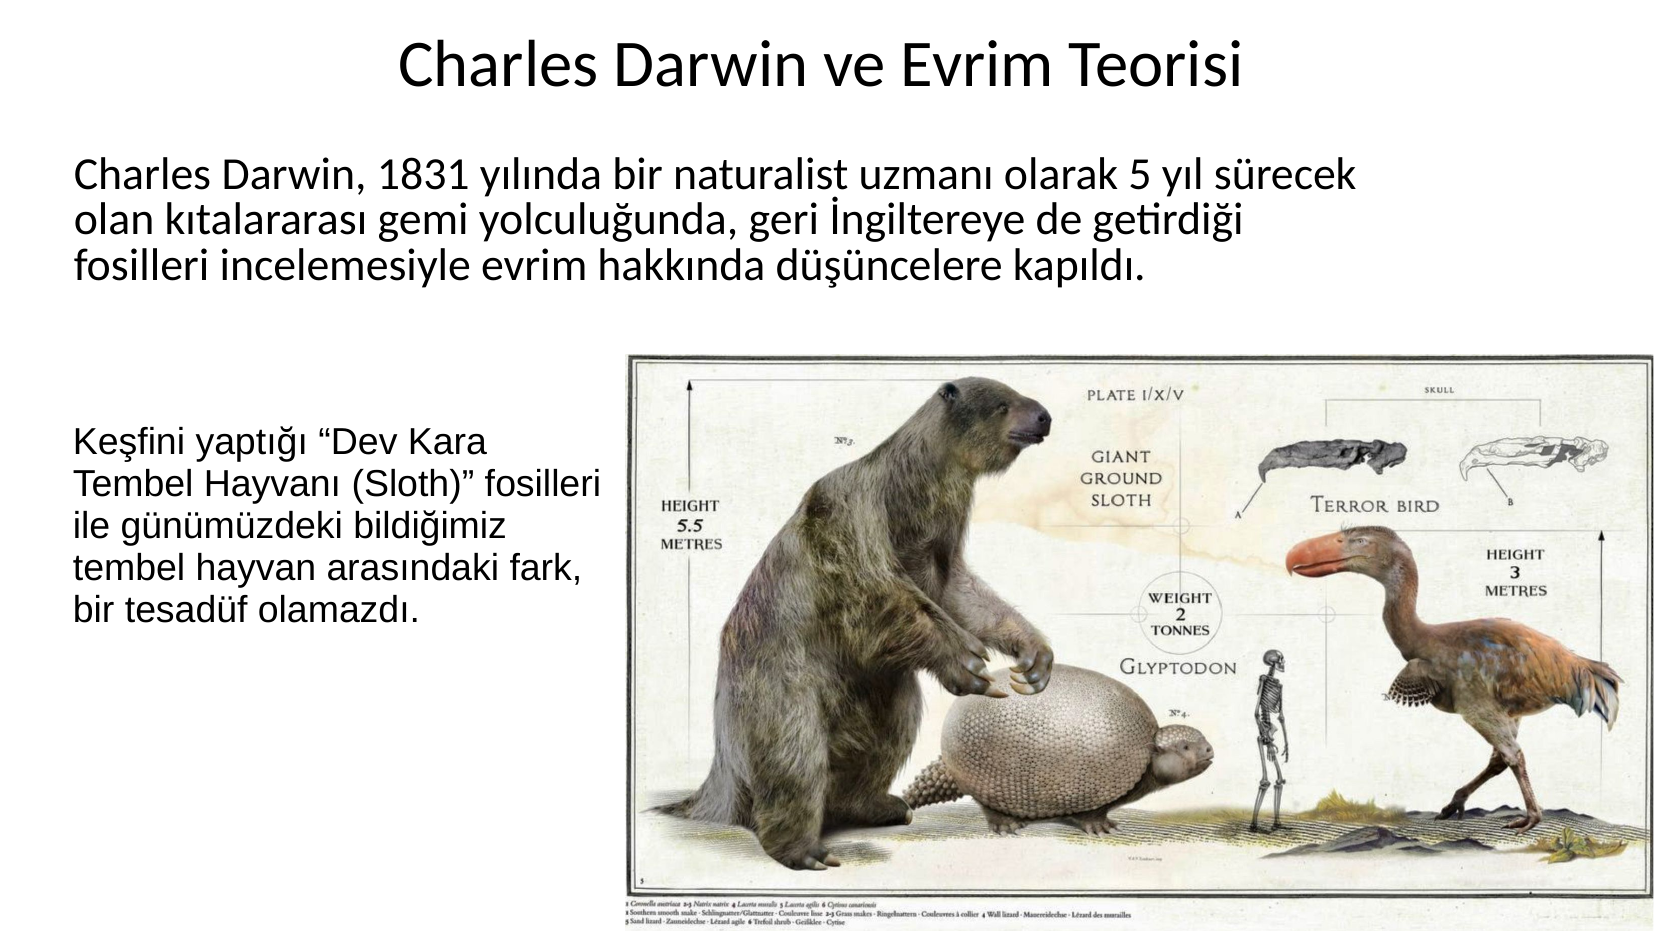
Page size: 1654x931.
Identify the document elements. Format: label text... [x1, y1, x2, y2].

text_box Keşfini yaptığı “Dev Kara Tembel Hayvanı (Sloth)” fosilleri ile günümüzdeki bildiğimiz tembel hayvan arasındaki fark, bir tesadüf olamazdı. [58, 413, 621, 798]
text_box Charles Darwin ve Evrim Teorisi [383, 29, 1300, 147]
text_box Charles Darwin, 1831 yılında bir naturalist uzmanı olarak 5 yıl sürecek olan kıtalararası gemi yolculuğunda, geri İngiltereye de getirdiği fosilleri incelemesiyle evrim hakkında düşüncelere kapıldı. [59, 147, 1388, 532]
picture [625, 354, 1654, 931]
